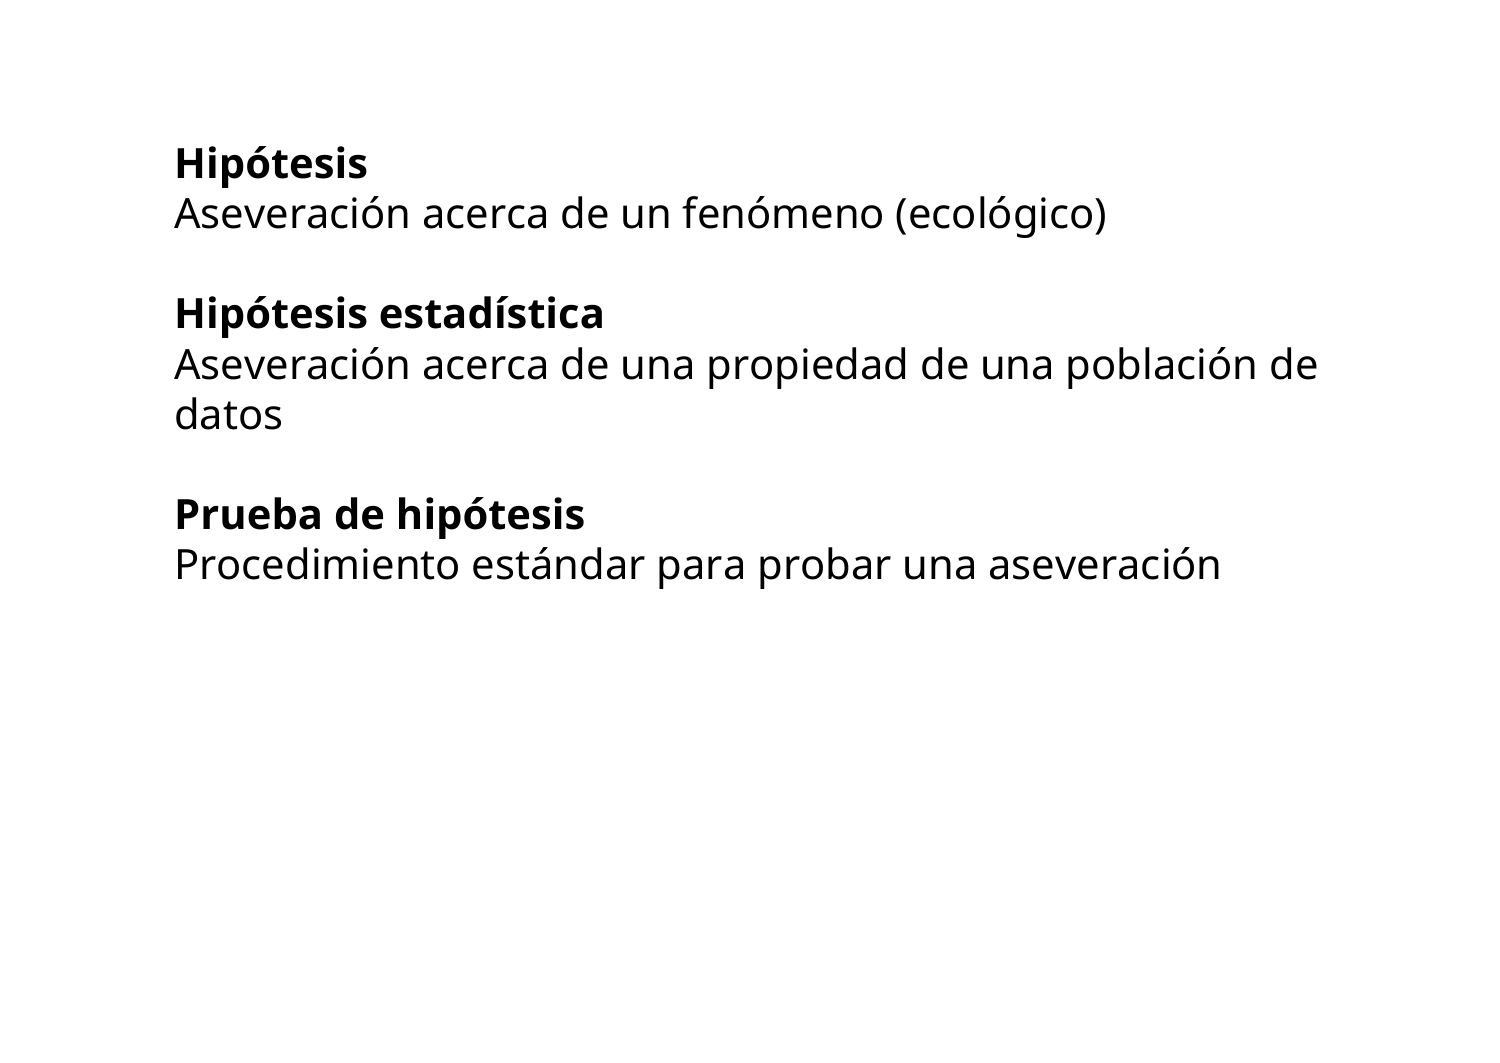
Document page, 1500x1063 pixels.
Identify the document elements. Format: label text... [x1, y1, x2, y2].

text_box Hipótesis Aseveración acerca de un fenómeno (ecológico) Hipótesis estadística Aseveración acerca de una propiedad de una población de datos Prueba de hipótesis Procedimiento estándar para probar una aseveración [159, 129, 1353, 596]
